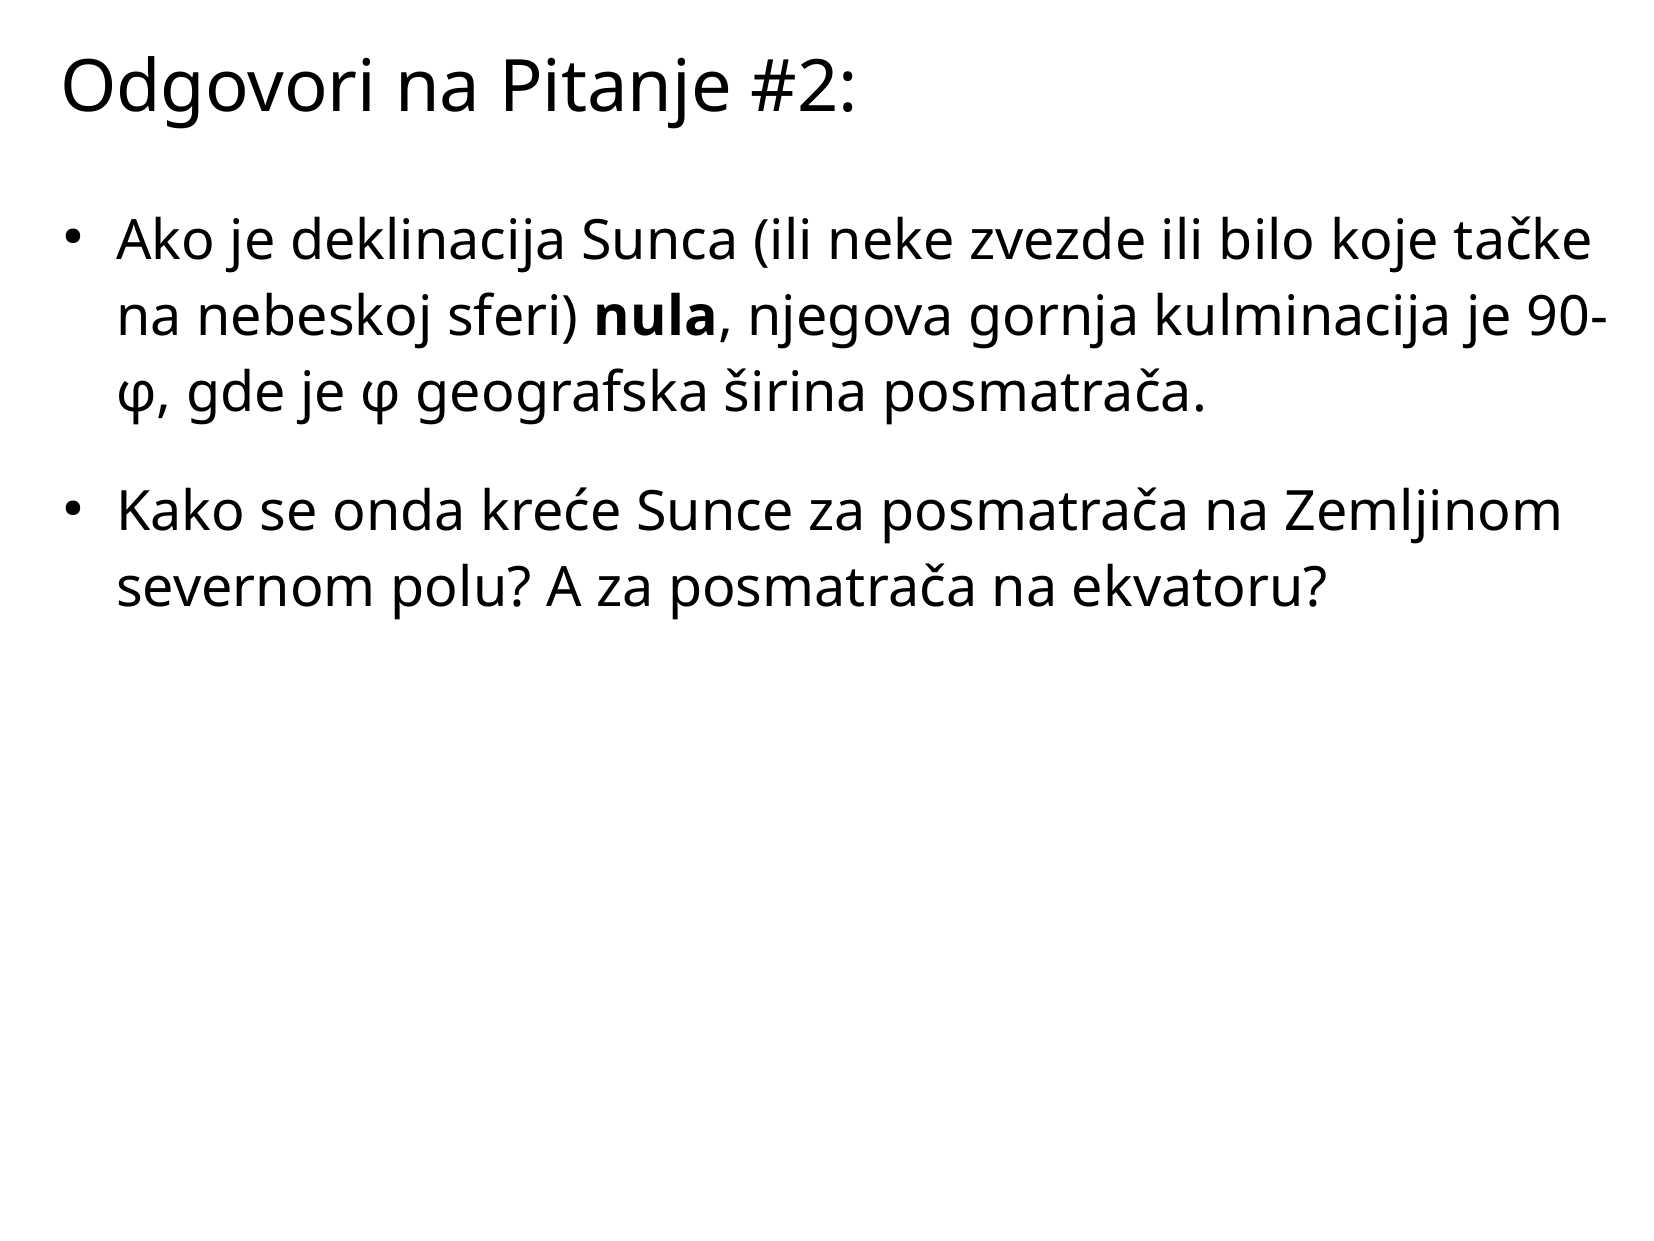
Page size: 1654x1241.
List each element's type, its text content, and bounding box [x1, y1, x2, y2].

title Odgovori na Pitanje #2: [59, 17, 1648, 150]
list Ako je deklinacija Sunca (ili neke zvezde ili bilo koje tačke na nebeskoj sferi) nula, njegova gornja kulminacija je 90-φ, gde je φ geografska širina posmatrača. Kako se onda kreće Sunce za posmatrača na Zemljinom severnom polu? A za posmatrača na ekvatoru? [45, 200, 1635, 1173]
